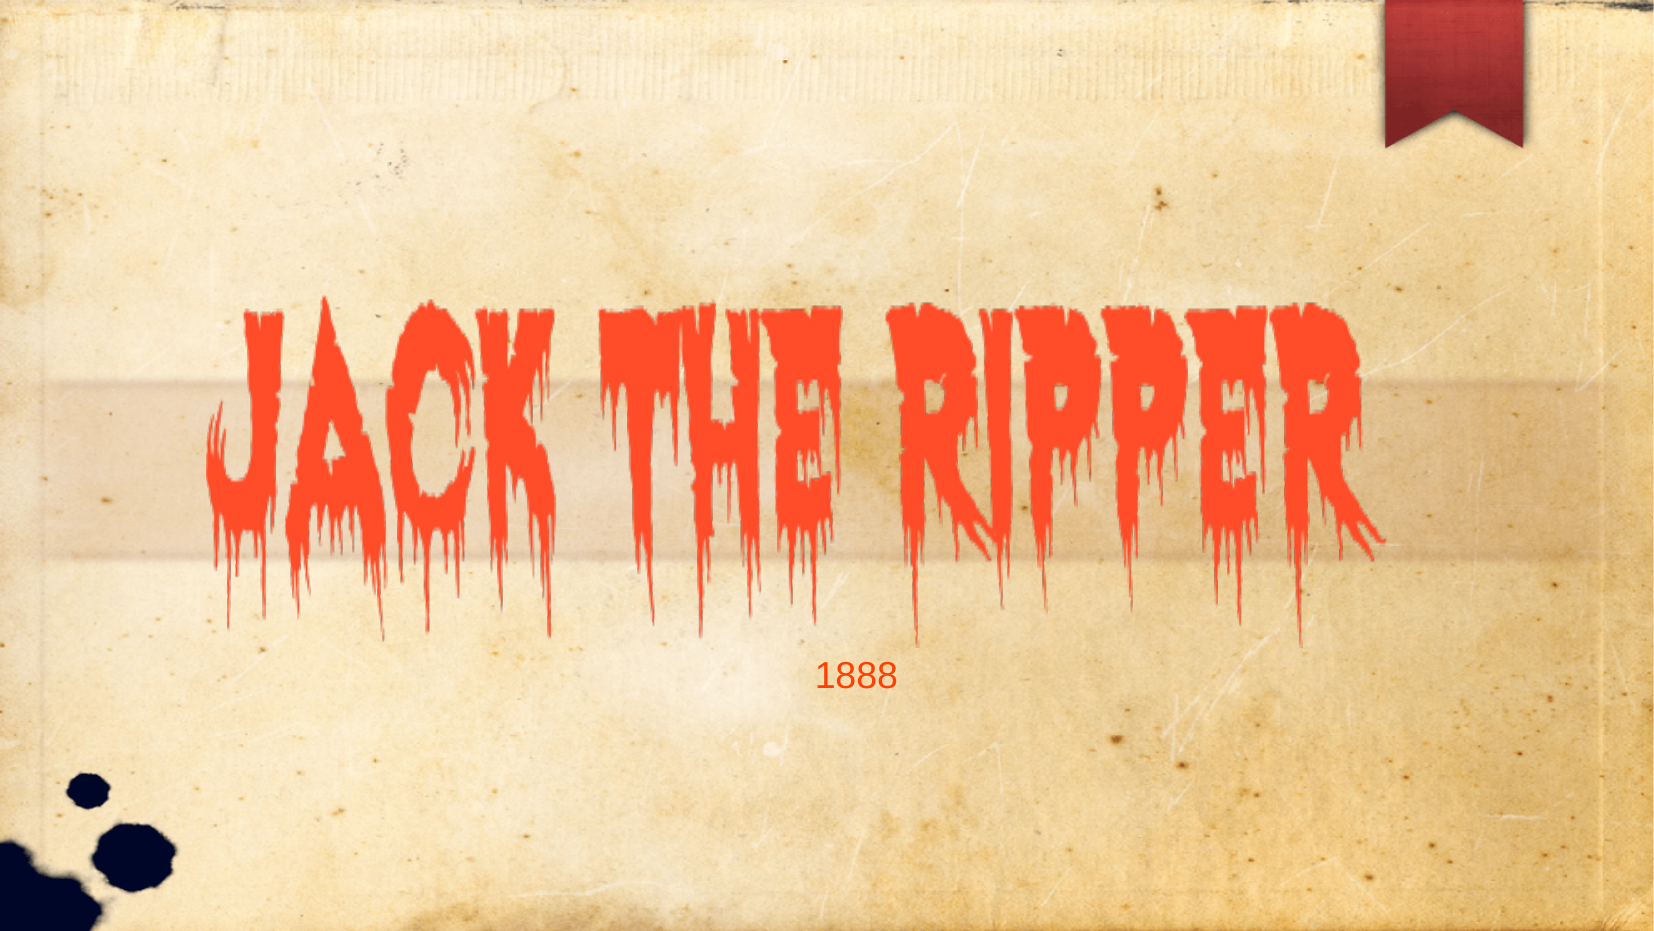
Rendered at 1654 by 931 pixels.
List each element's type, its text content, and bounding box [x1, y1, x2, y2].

text_box 1888 [295, 647, 1418, 705]
picture [0, 0, 1654, 931]
